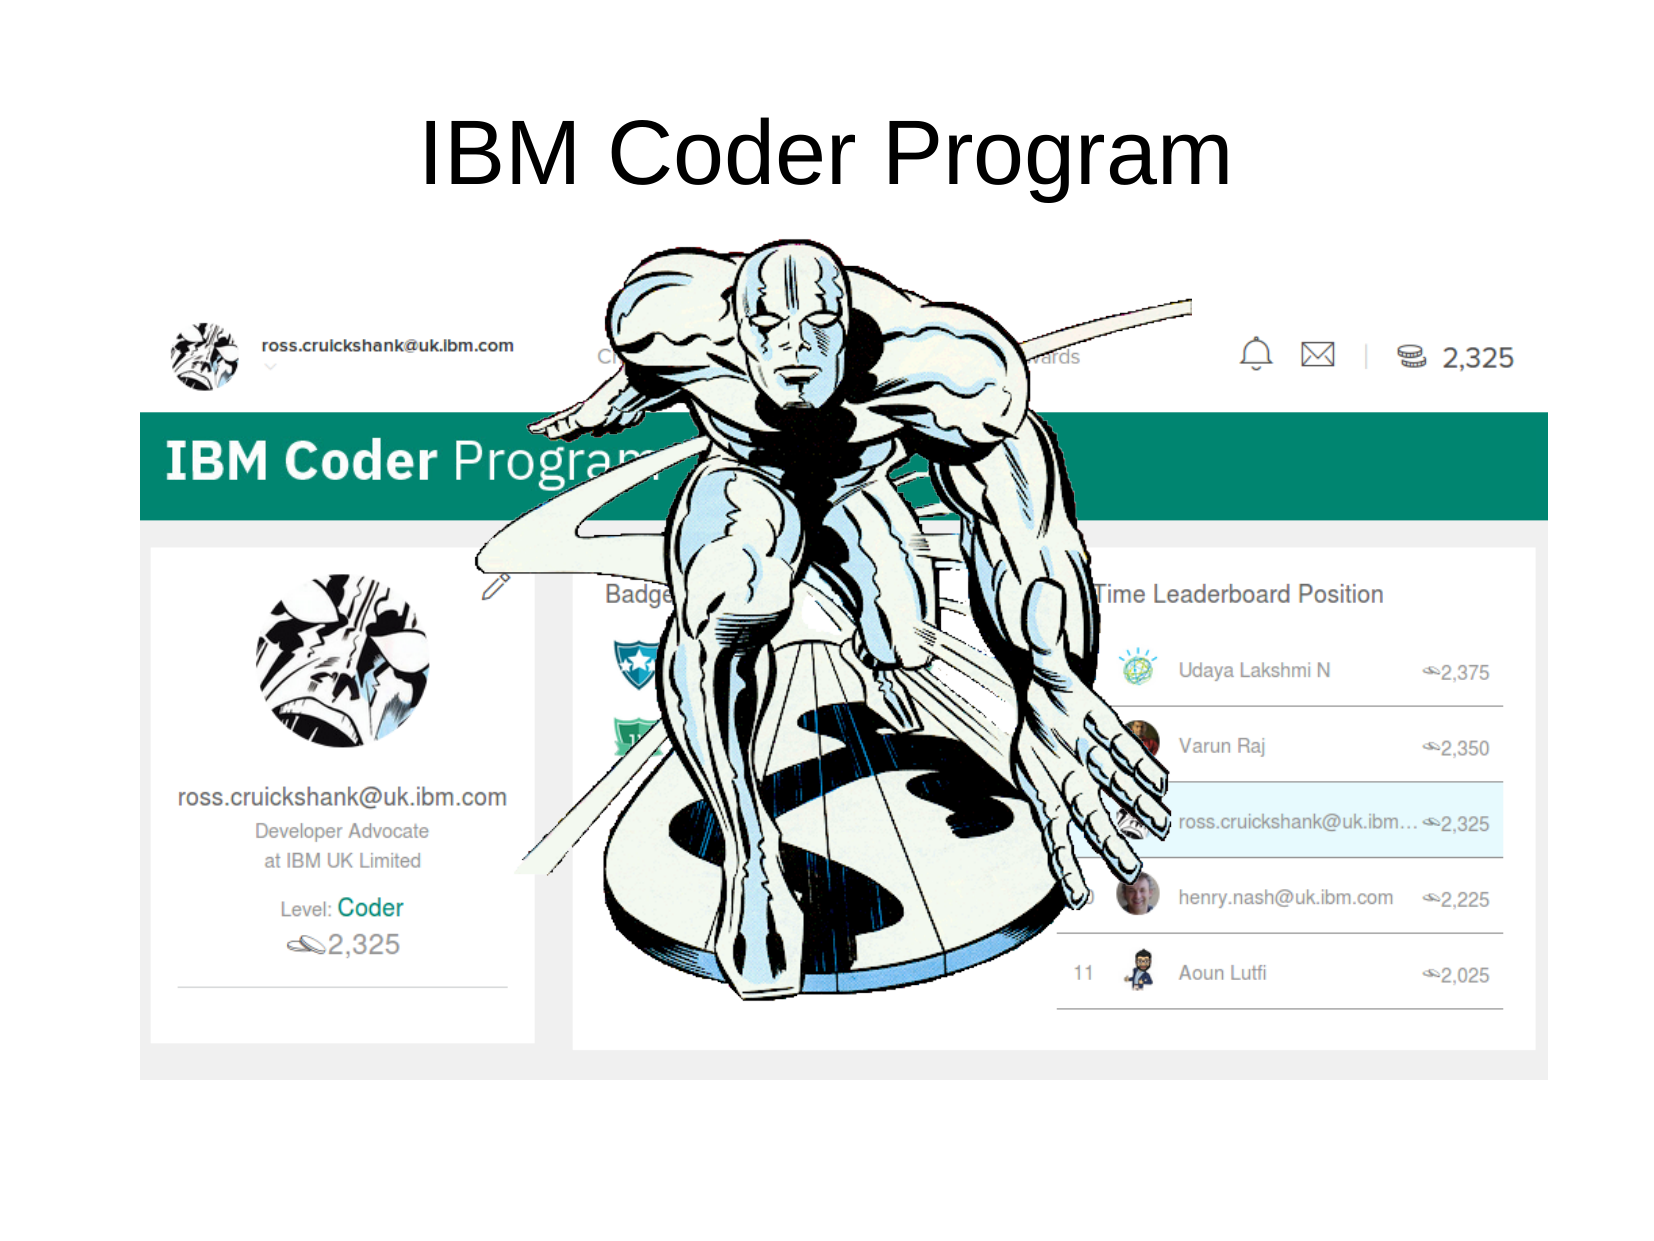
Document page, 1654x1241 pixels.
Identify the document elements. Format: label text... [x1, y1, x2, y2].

picture [140, 208, 1548, 1080]
title IBM Coder Program [82, 49, 1571, 257]
